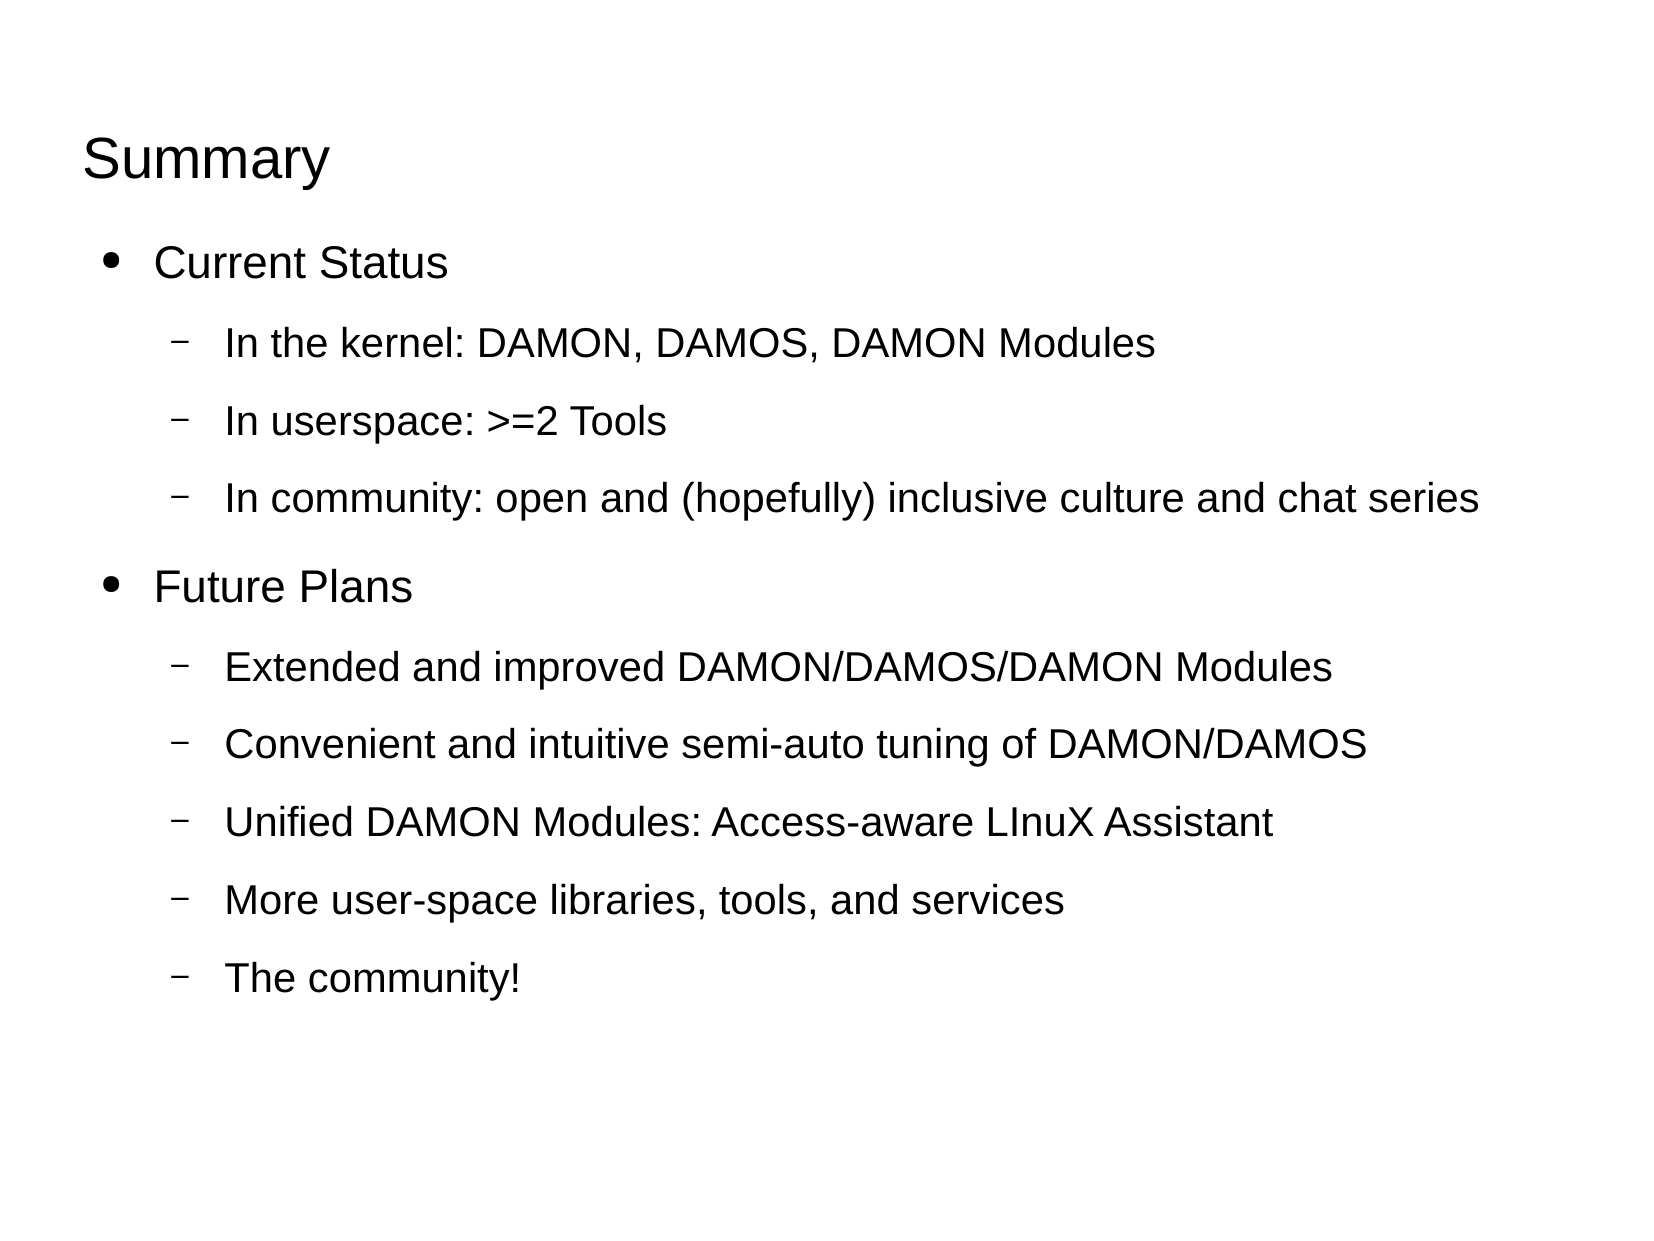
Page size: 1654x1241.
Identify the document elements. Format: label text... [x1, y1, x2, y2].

title Summary [82, 108, 1571, 210]
list Current Status In the kernel: DAMON, DAMOS, DAMON Modules In userspace: >=2 Tools In community: open and (hopefully) inclusive culture and chat series Future Plans Extended and improved DAMON/DAMOS/DAMON Modules Convenient and intuitive semi-auto tuning of DAMON/DAMOS Unified DAMON Modules: Access-aware LInuX Assistant More user-space libraries, tools, and services The community! [82, 236, 1571, 1111]
